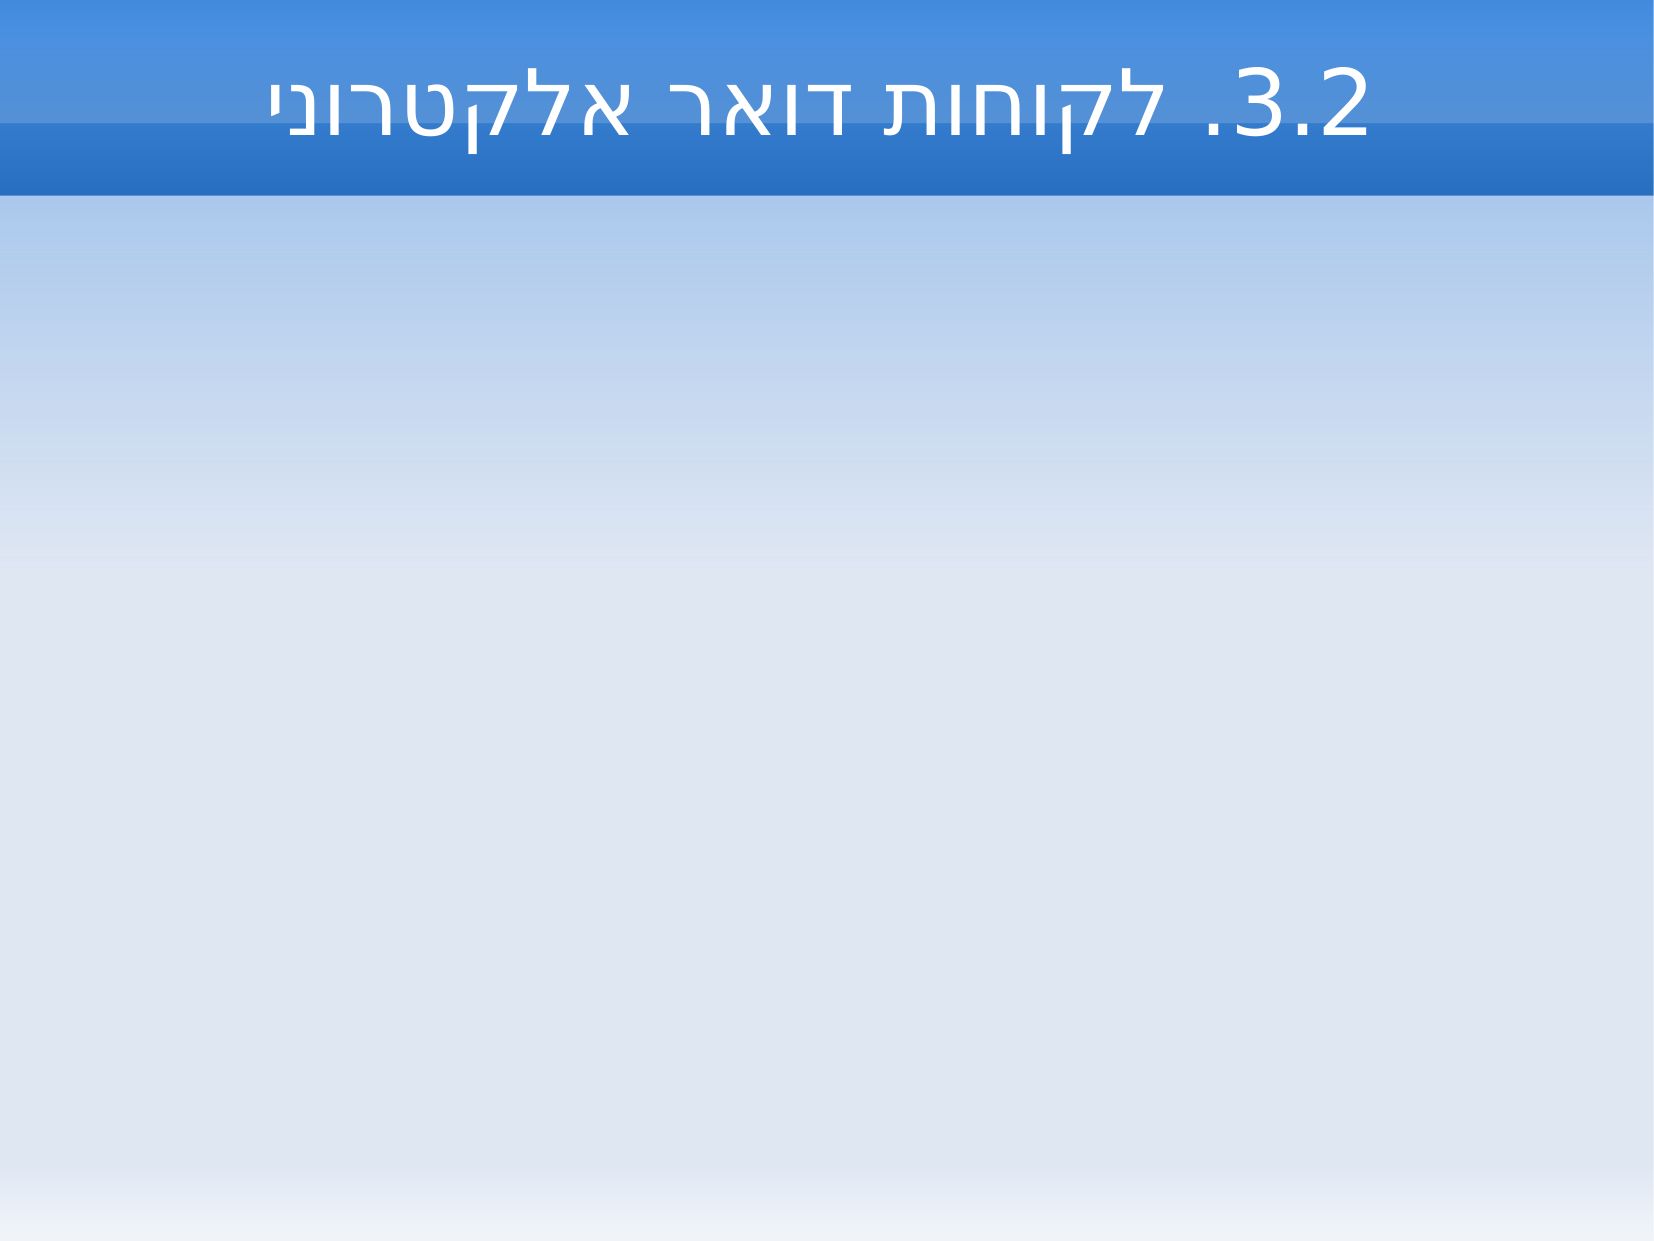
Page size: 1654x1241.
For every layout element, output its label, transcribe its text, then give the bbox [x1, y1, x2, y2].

picture [0, 0, 1654, 1241]
title 3.2. לקוחות דואר אלקטרוני [76, 7, 1565, 200]
